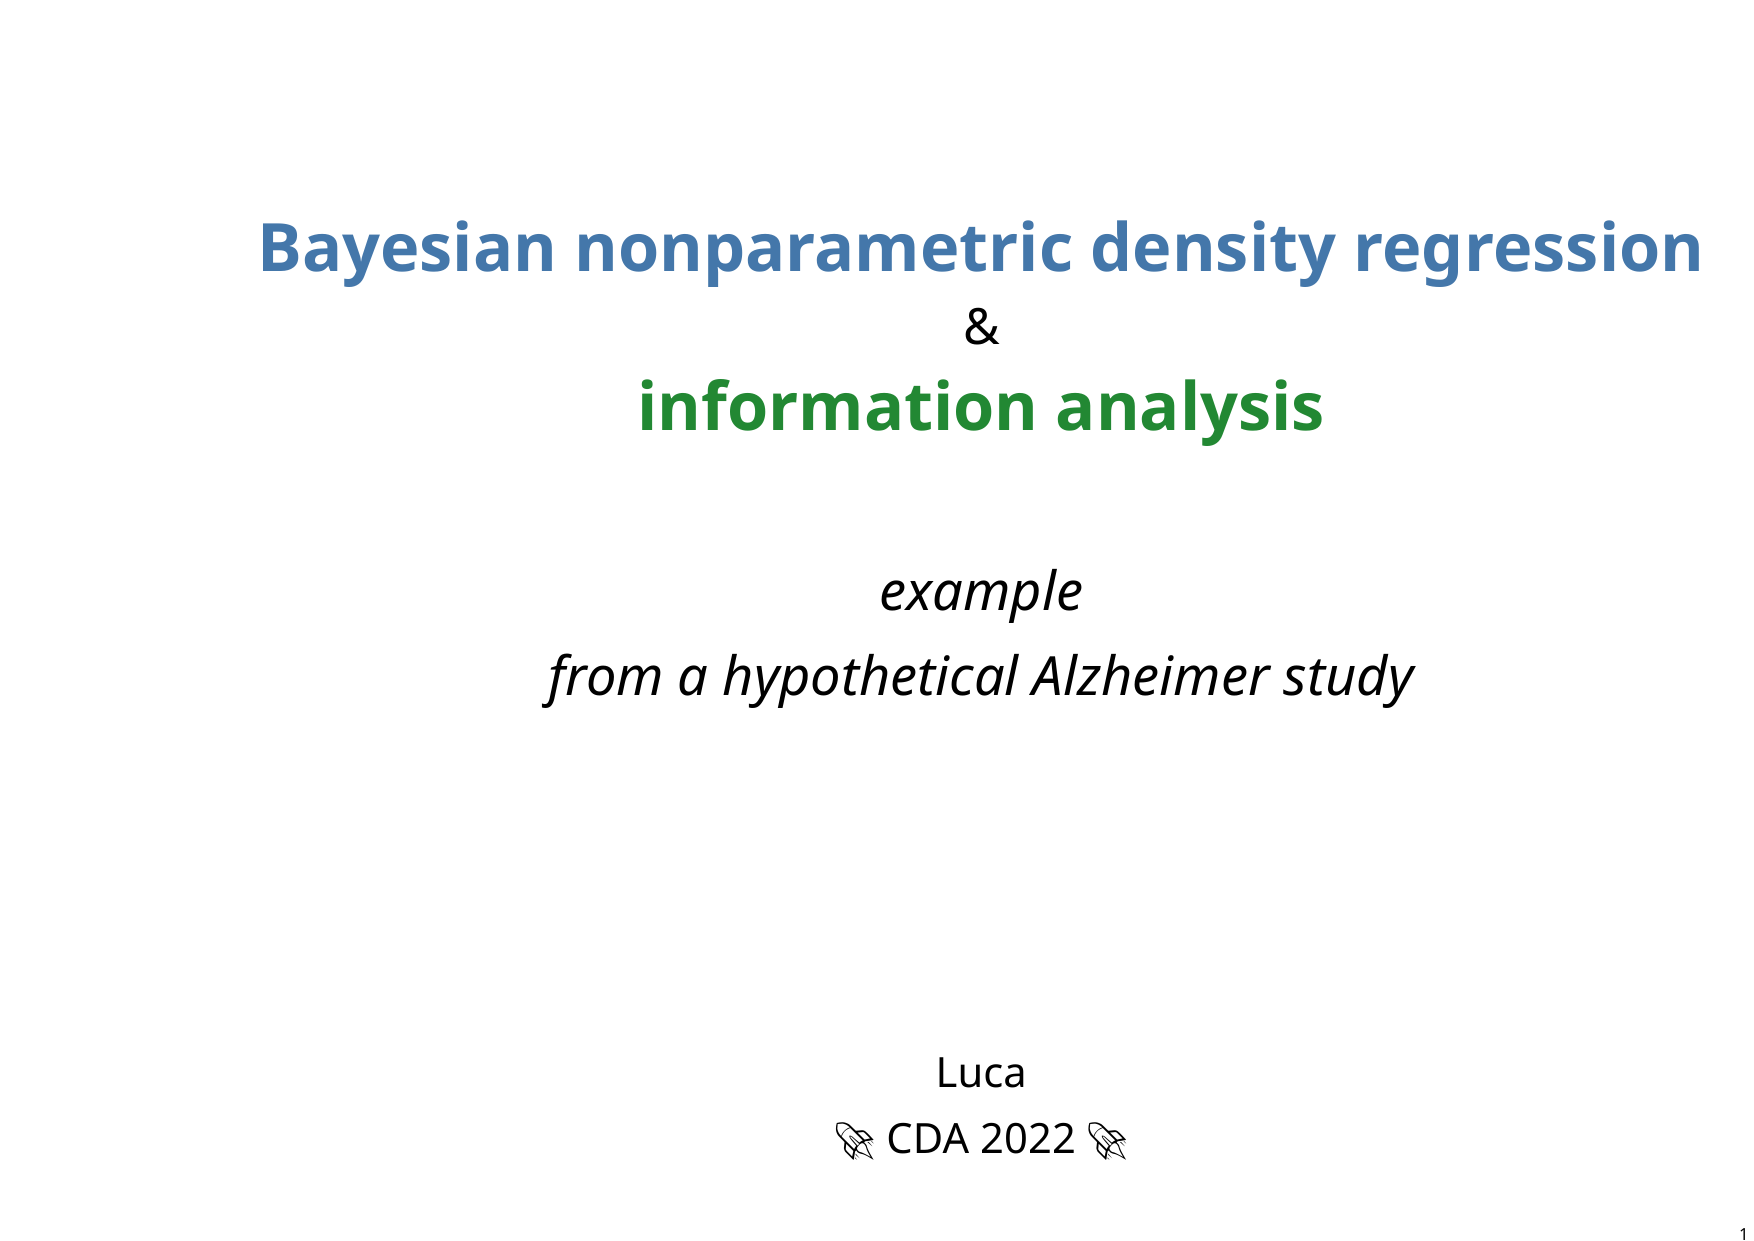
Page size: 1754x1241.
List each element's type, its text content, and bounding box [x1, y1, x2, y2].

text_box Bayesian nonparametric density regression & information analysis example from a hypothetical Alzheimer study Luca 🚀 CDA 2022 🚀 [242, 193, 1512, 1047]
